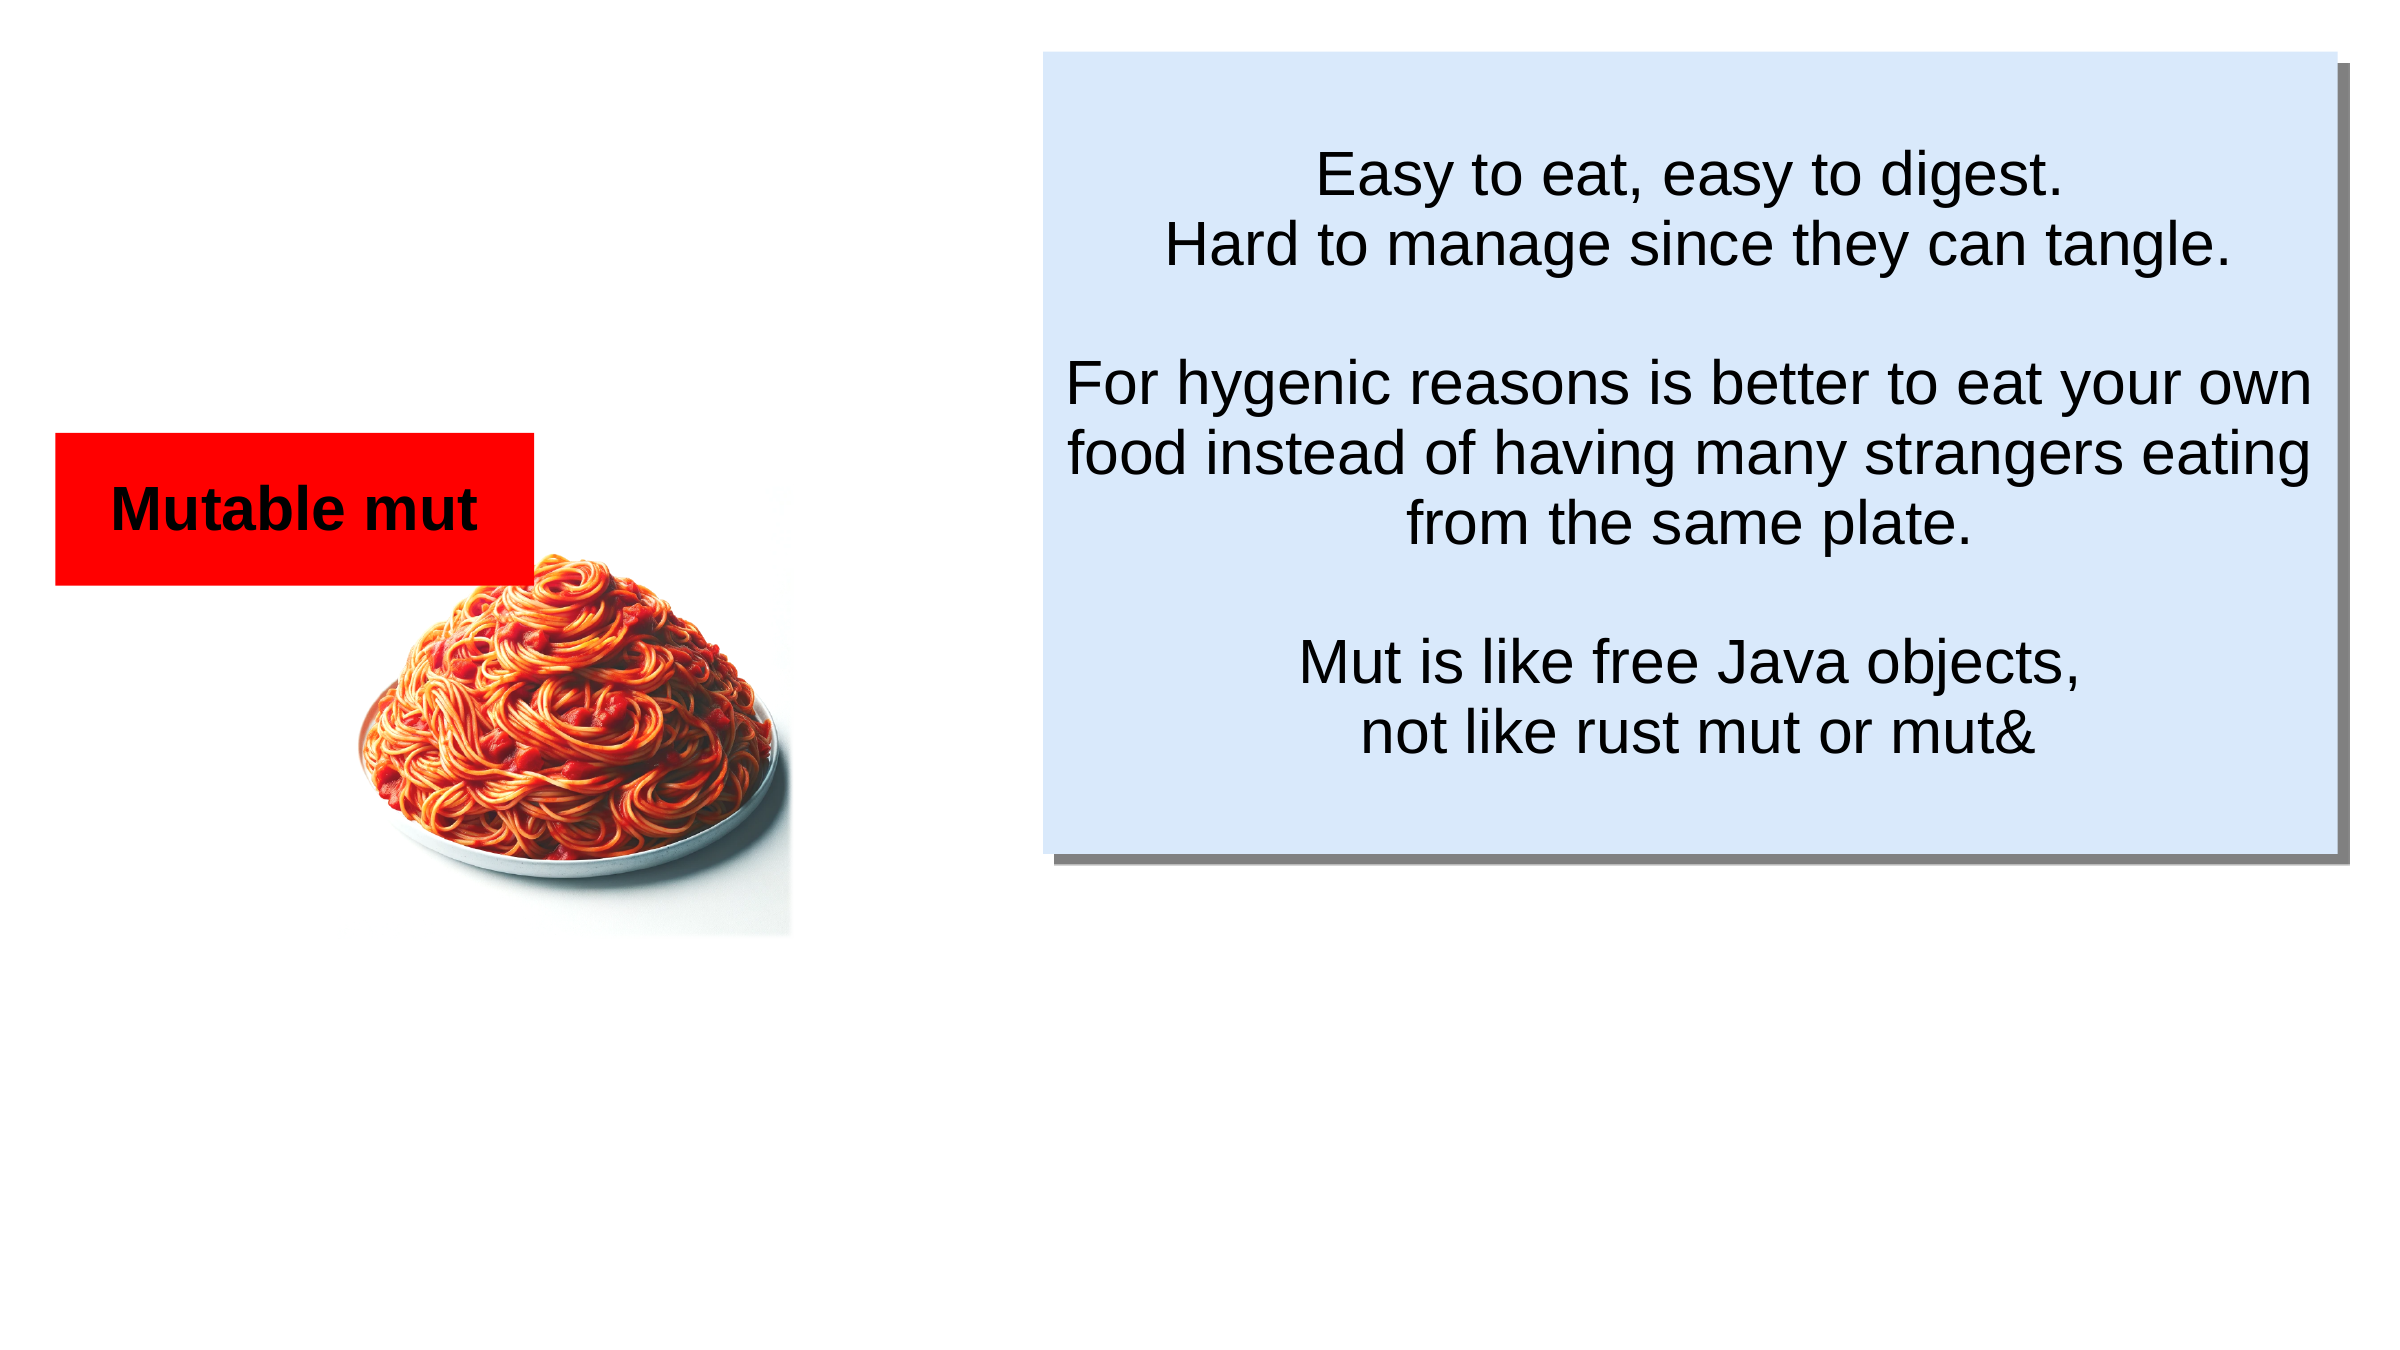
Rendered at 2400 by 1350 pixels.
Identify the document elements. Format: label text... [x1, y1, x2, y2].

text_box Easy to eat, easy to digest. Hard to manage since they can tangle. For hygenic reasons is better to eat your own food instead of having many strangers eating from the same plate. Mut is like free Java objects, not like rust mut or mut& [1043, 51, 2338, 854]
text_box Mutable mut [55, 432, 535, 586]
picture [337, 483, 794, 939]
